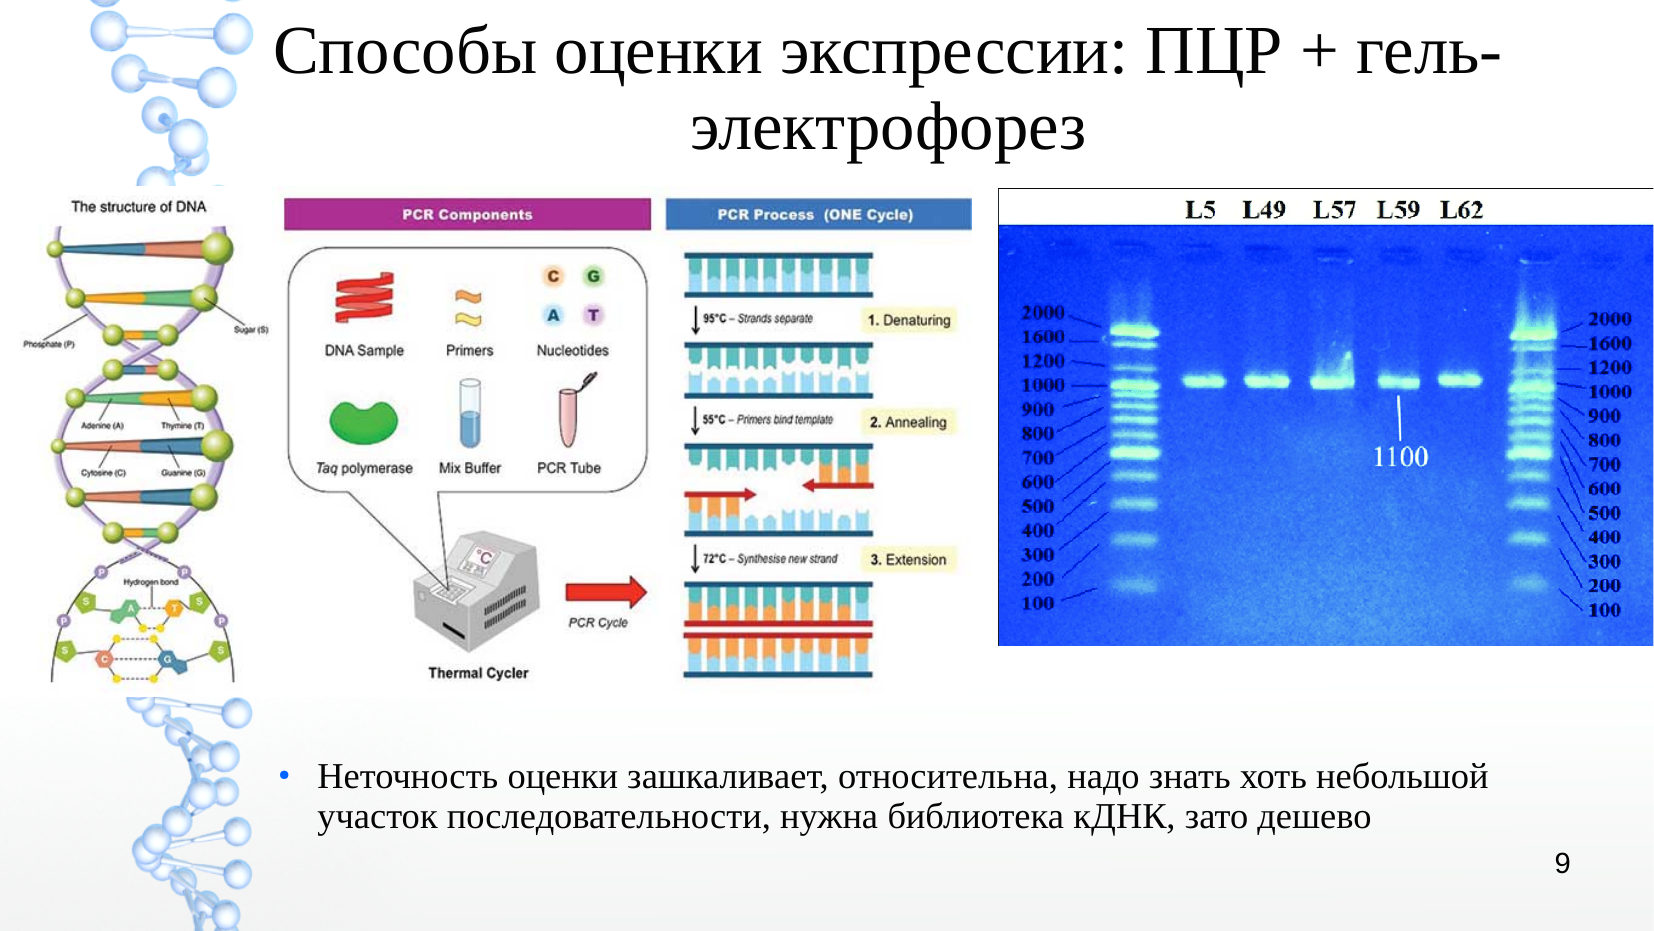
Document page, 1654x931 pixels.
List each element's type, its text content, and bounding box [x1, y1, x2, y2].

list Неточность оценки зашкаливает, относительна, надо знать хоть небольшой участок последовательности, нужна библиотека кДНК, зато дешево [265, 755, 1512, 839]
picture [0, 0, 1654, 931]
title Способы оценки экспрессии: ПЦР + гель-электрофорез [224, 11, 1554, 166]
